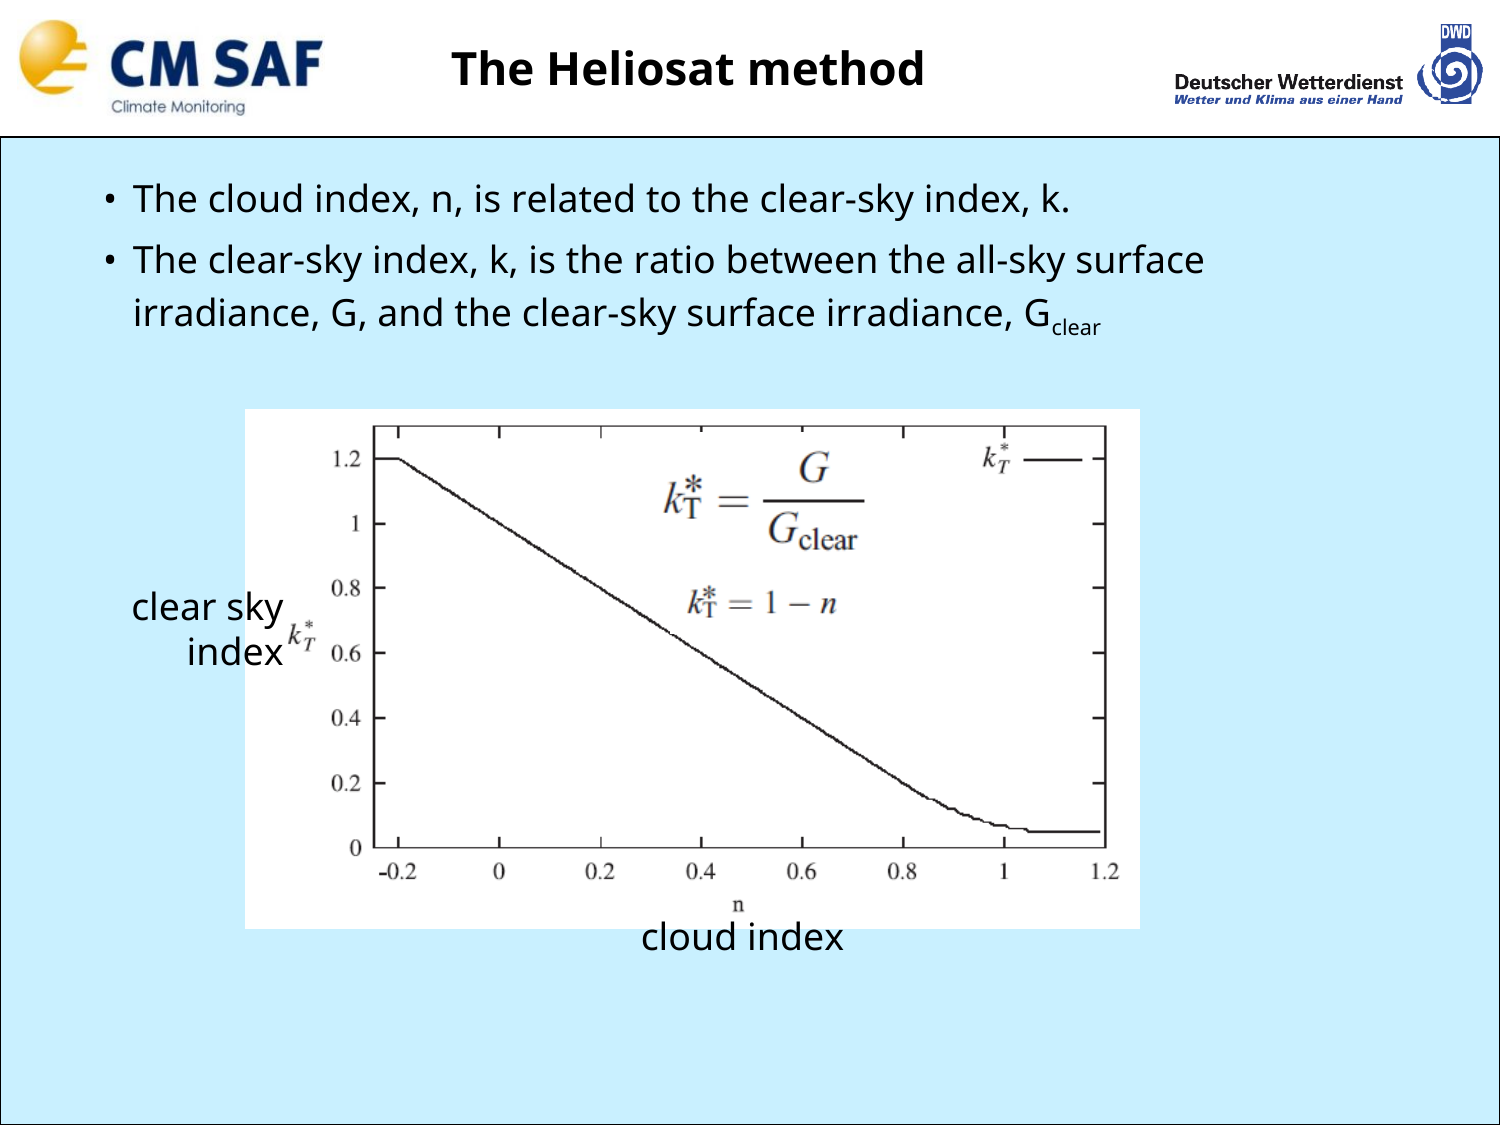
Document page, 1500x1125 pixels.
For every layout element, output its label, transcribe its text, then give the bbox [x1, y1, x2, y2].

text_box The Heliosat method [436, 31, 941, 103]
picture [1175, 24, 1483, 104]
text_box clear sky index [76, 575, 299, 681]
picture [245, 409, 1140, 929]
text_box cloud index [626, 904, 860, 966]
text_box The cloud index, n, is related to the clear-sky index, k. The clear-sky index, k, is the ratio between the all-sky surface irradiance, G, and the clear-sky surface irradiance, Gclear [88, 160, 1353, 348]
picture [17, 19, 325, 117]
